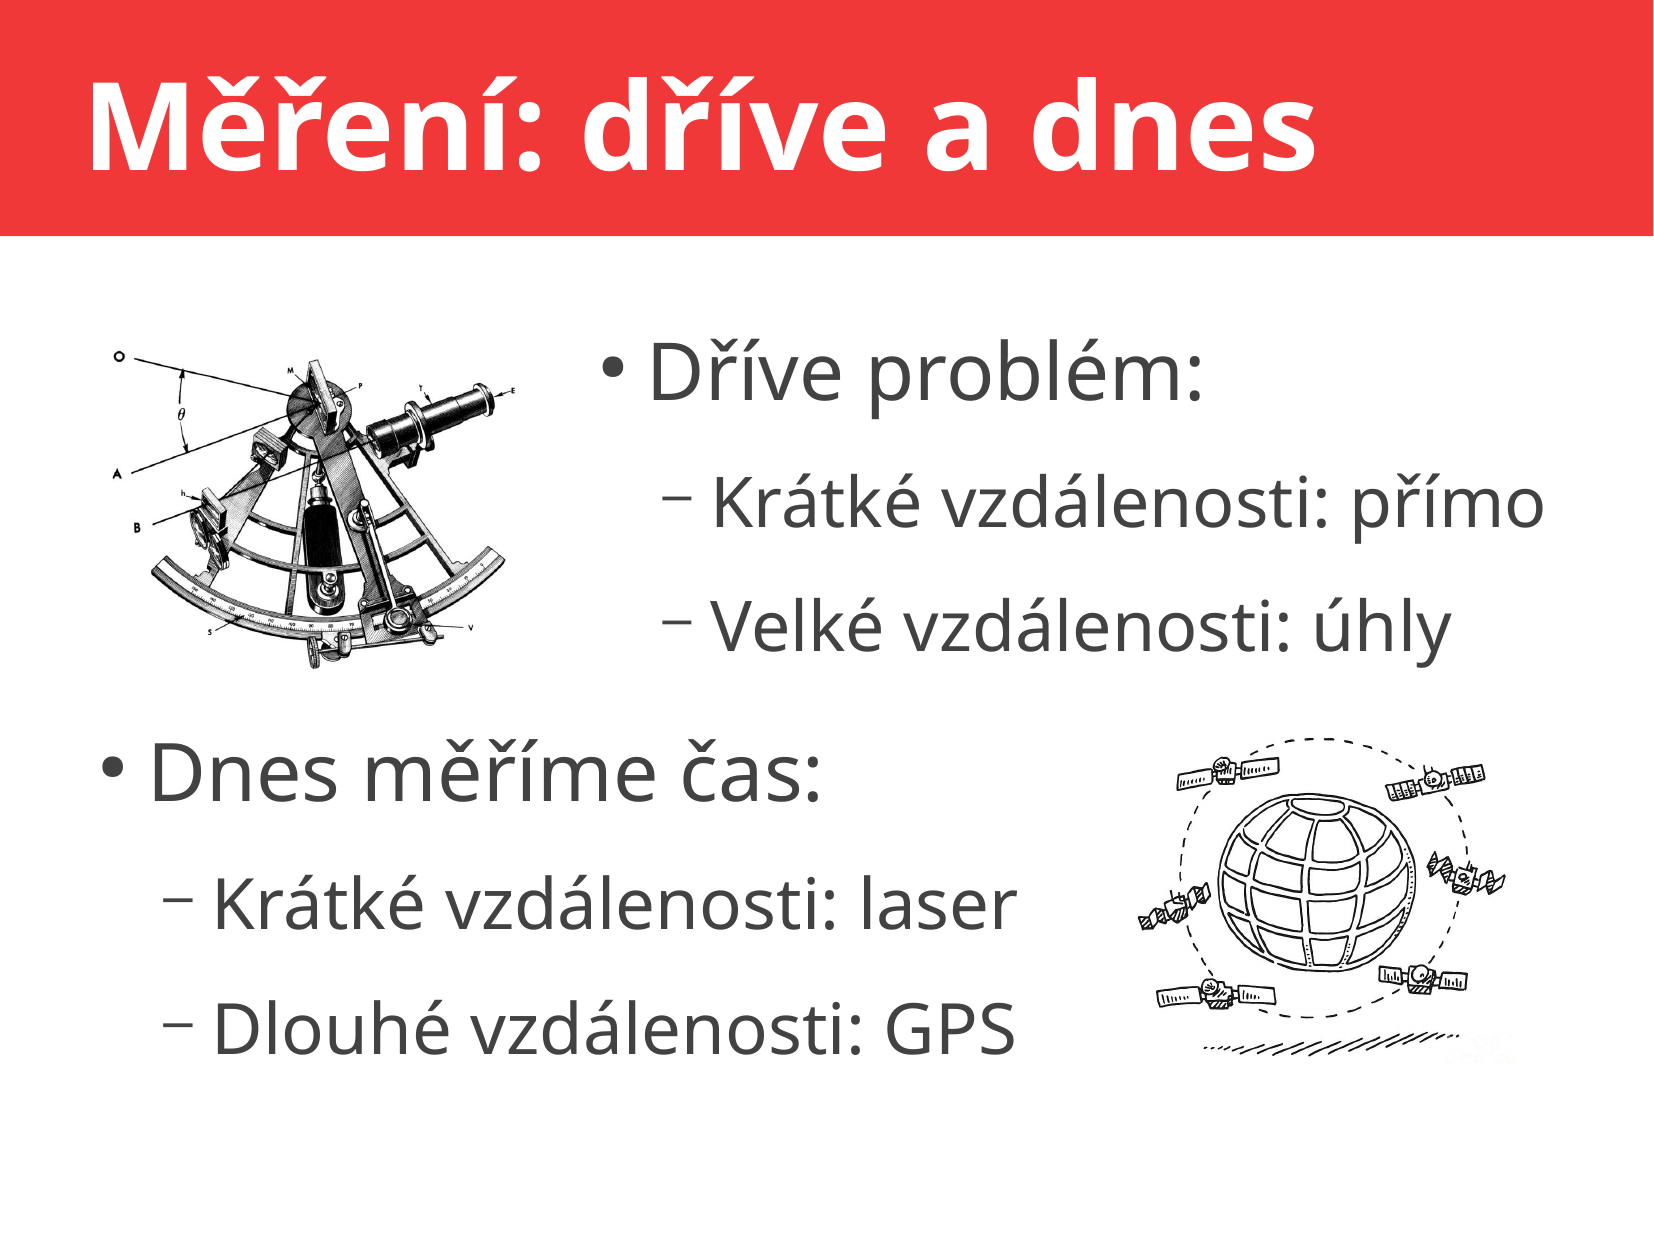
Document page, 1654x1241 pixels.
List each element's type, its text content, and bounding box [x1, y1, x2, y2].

picture [94, 314, 547, 680]
title Měření: dříve a dnes [82, 19, 1571, 227]
picture [1110, 714, 1533, 1080]
list Dnes měříme čas: Krátké vzdálenosti: laser Dlouhé vzdálenosti: GPS [82, 714, 1060, 1080]
list Dříve problém: Krátké vzdálenosti: přímo Velké vzdálenosti: úhly [582, 314, 1560, 680]
